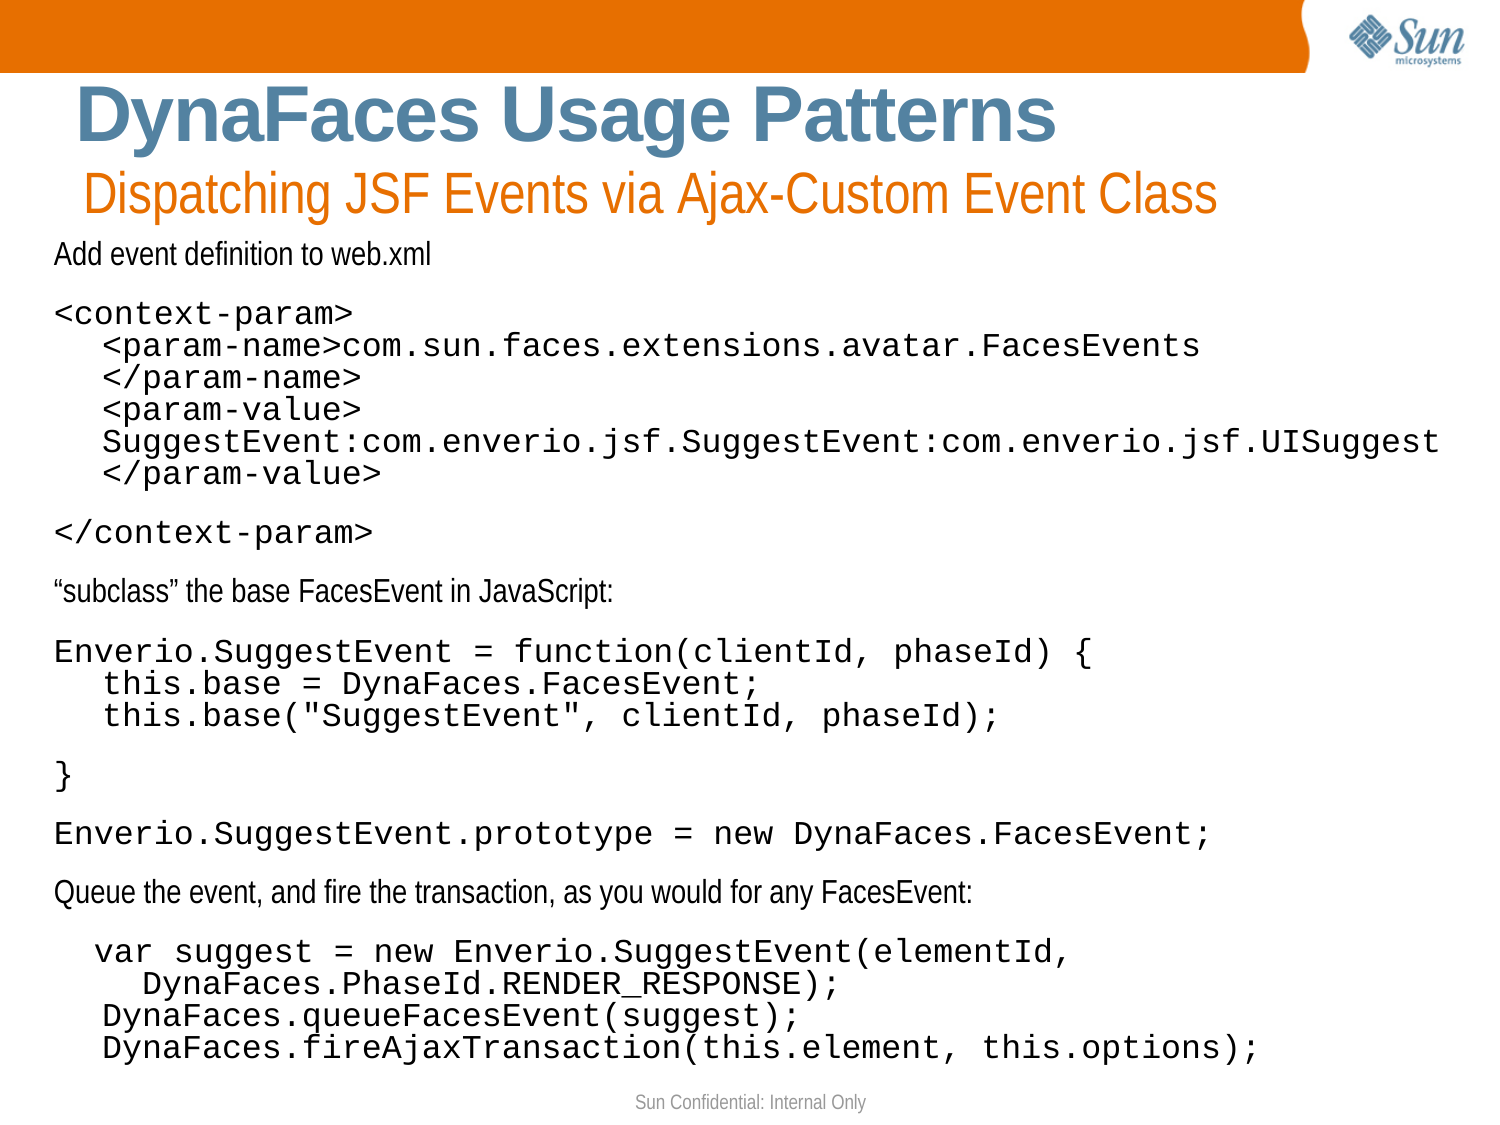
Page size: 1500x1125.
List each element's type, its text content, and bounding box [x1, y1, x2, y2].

text_box Dispatching JSF Events via Ajax-Custom Event Class [83, 168, 1351, 236]
picture [0, 0, 1500, 73]
list Add event definition to web.xml <context-param> <param-name>com.sun.faces.extensions.avatar.FacesEvents </param-name> <param-value> SuggestEvent:com.enverio.jsf.SuggestEvent:com.enverio.jsf.UISuggest</param-value> </context-param> “subclass” the base FacesEvent in JavaScript: Enverio.SuggestEvent = function(clientId, phaseId) { this.base = DynaFaces.FacesEvent; this.base("SuggestEvent", clientId, phaseId); } Enverio.SuggestEvent.prototype = new DynaFaces.FacesEvent; Queue the event, and fire the transaction, as you would for any FacesEvent: var suggest = new Enverio.SuggestEvent(elementId, DynaFaces.PhaseId.RENDER_RESPONSE); DynaFaces.queueFacesEvent(suggest); DynaFaces.fireAjaxTransaction(this.element, this.options); [34, 239, 1460, 1125]
title DynaFaces Usage Patterns [75, 77, 1437, 182]
